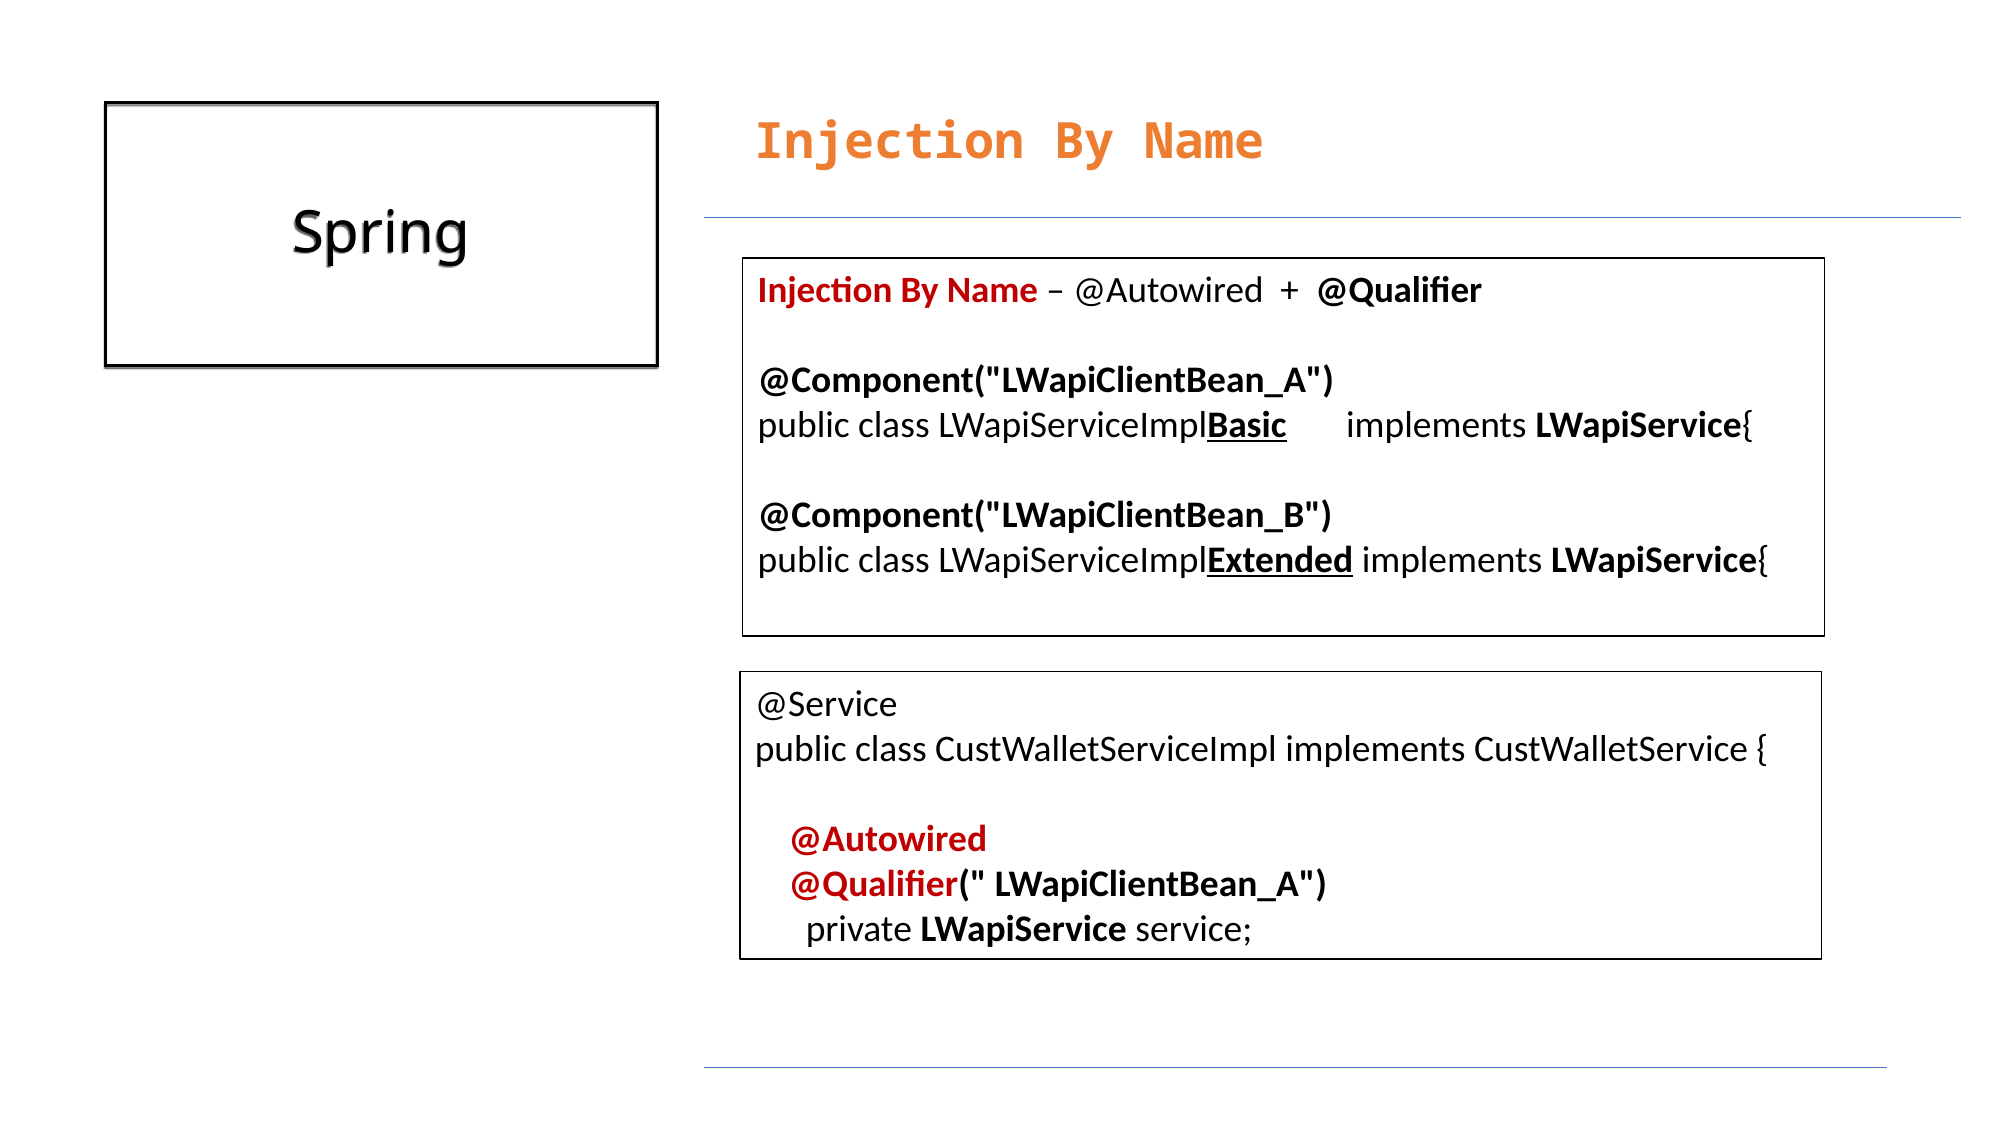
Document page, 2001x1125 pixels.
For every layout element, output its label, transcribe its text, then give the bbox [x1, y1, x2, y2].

text_box @Service public class CustWalletServiceImpl implements CustWalletService { @Autowired @Qualifier(" LWapiClientBean_A") private LWapiService service; [739, 671, 1822, 960]
text_box Injection By Name – @Autowired + @Qualifier @Component("LWapiClientBean_A") public class LWapiServiceImplBasic implements LWapiService{ @Component("LWapiClientBean_B") public class LWapiServiceImplExtended implements LWapiService{ [742, 257, 1825, 637]
text_box Injection By Name [739, 107, 1740, 178]
title Spring [105, 102, 658, 366]
